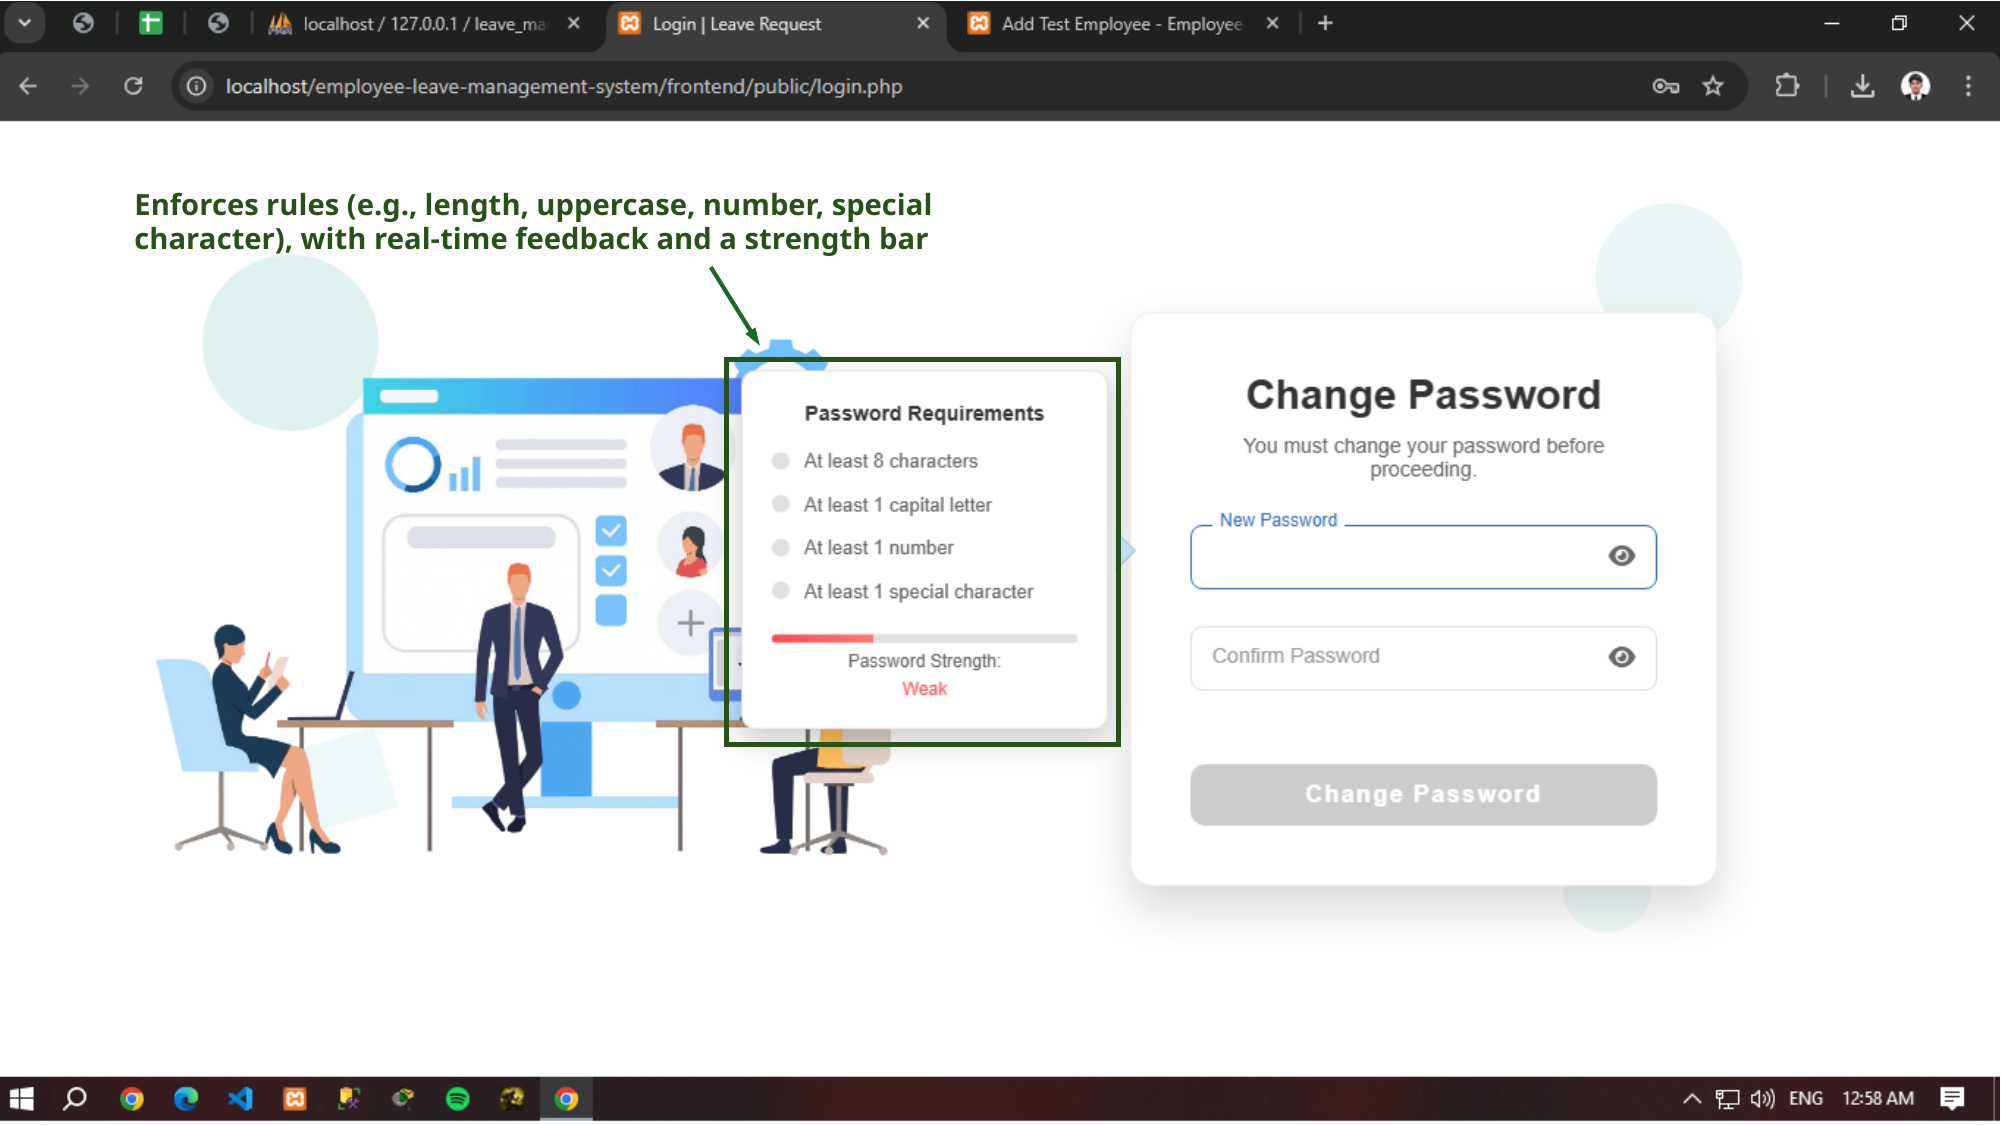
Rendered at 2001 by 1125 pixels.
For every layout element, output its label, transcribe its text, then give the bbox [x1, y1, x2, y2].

text_box Enforces rules (e.g., length, uppercase, number, special character), with real-time feedback and a strength bar [119, 178, 961, 265]
picture [0, 1, 2000, 1124]
